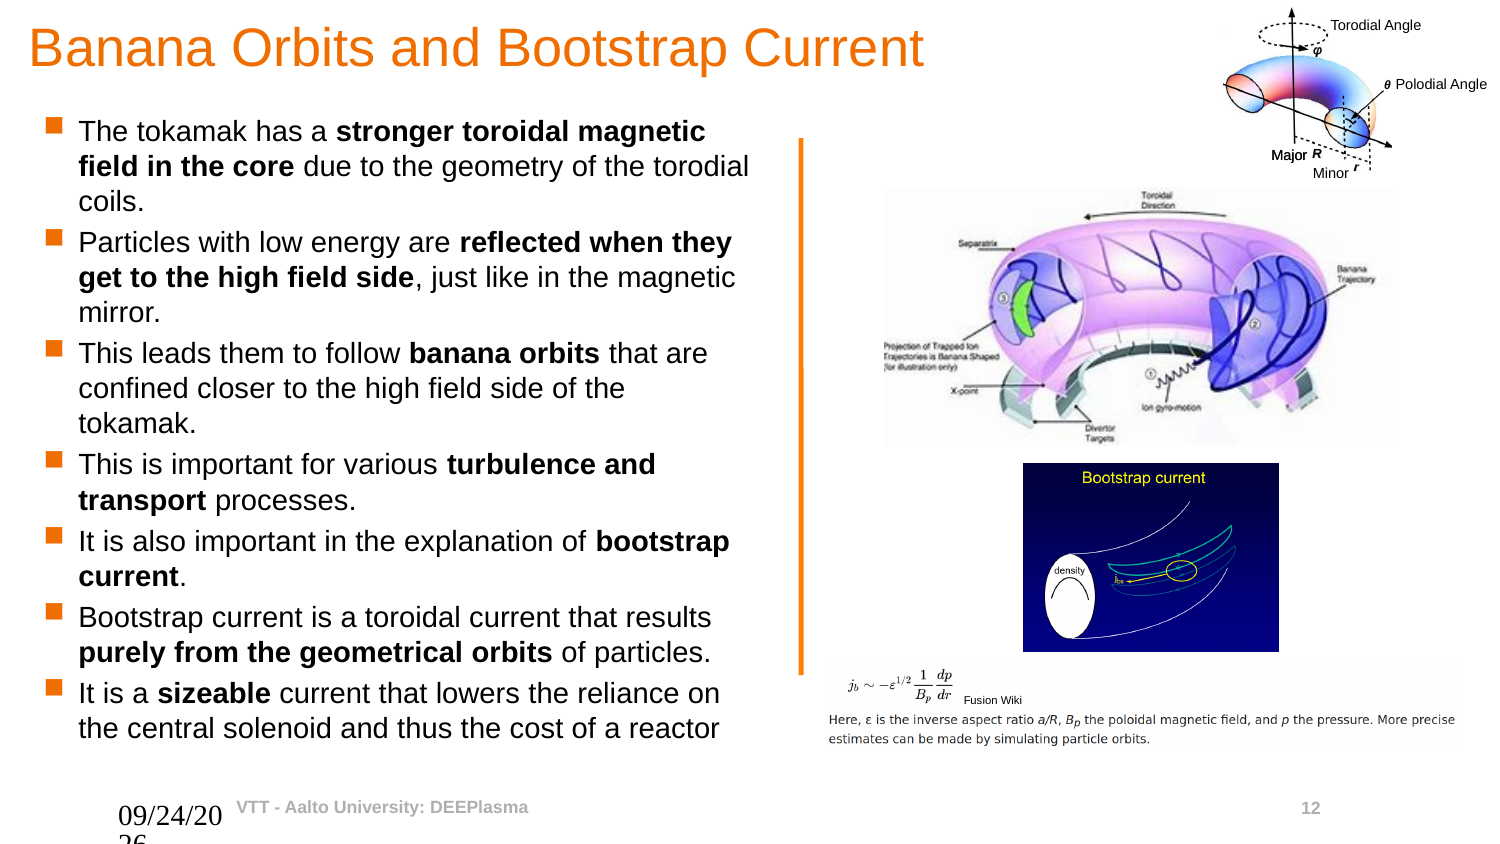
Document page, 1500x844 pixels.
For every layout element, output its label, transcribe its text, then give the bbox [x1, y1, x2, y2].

picture [1223, 6, 1392, 174]
text_box Polodial Angle [1380, 67, 1500, 99]
text_box Major [1256, 138, 1323, 170]
text_box Fusion Wiki [948, 685, 1037, 714]
list The tokamak has a stronger toroidal magnetic field in the core due to the geometry of the torodial coils. Particles with low energy are reflected when they get to the high field side, just like in the magnetic mirror. This leads them to follow banana orbits that are confined closer to the high field side of the tokamak. This is important for various turbulence and transport processes. It is also important in the explanation of bootstrap current. Bootstrap current is a toroidal current that results purely from the geometrical orbits of particles. It is a sizeable current that lowers the reliance on the central solenoid and thus the cost of a reactor [42, 112, 750, 788]
picture [1023, 463, 1279, 652]
title Banana Orbits and Bootstrap Current [28, 14, 1169, 75]
picture [825, 663, 1463, 750]
picture [884, 187, 1394, 446]
text_box Torodial Angle [1315, 8, 1437, 40]
text_box Minor [1298, 156, 1364, 187]
